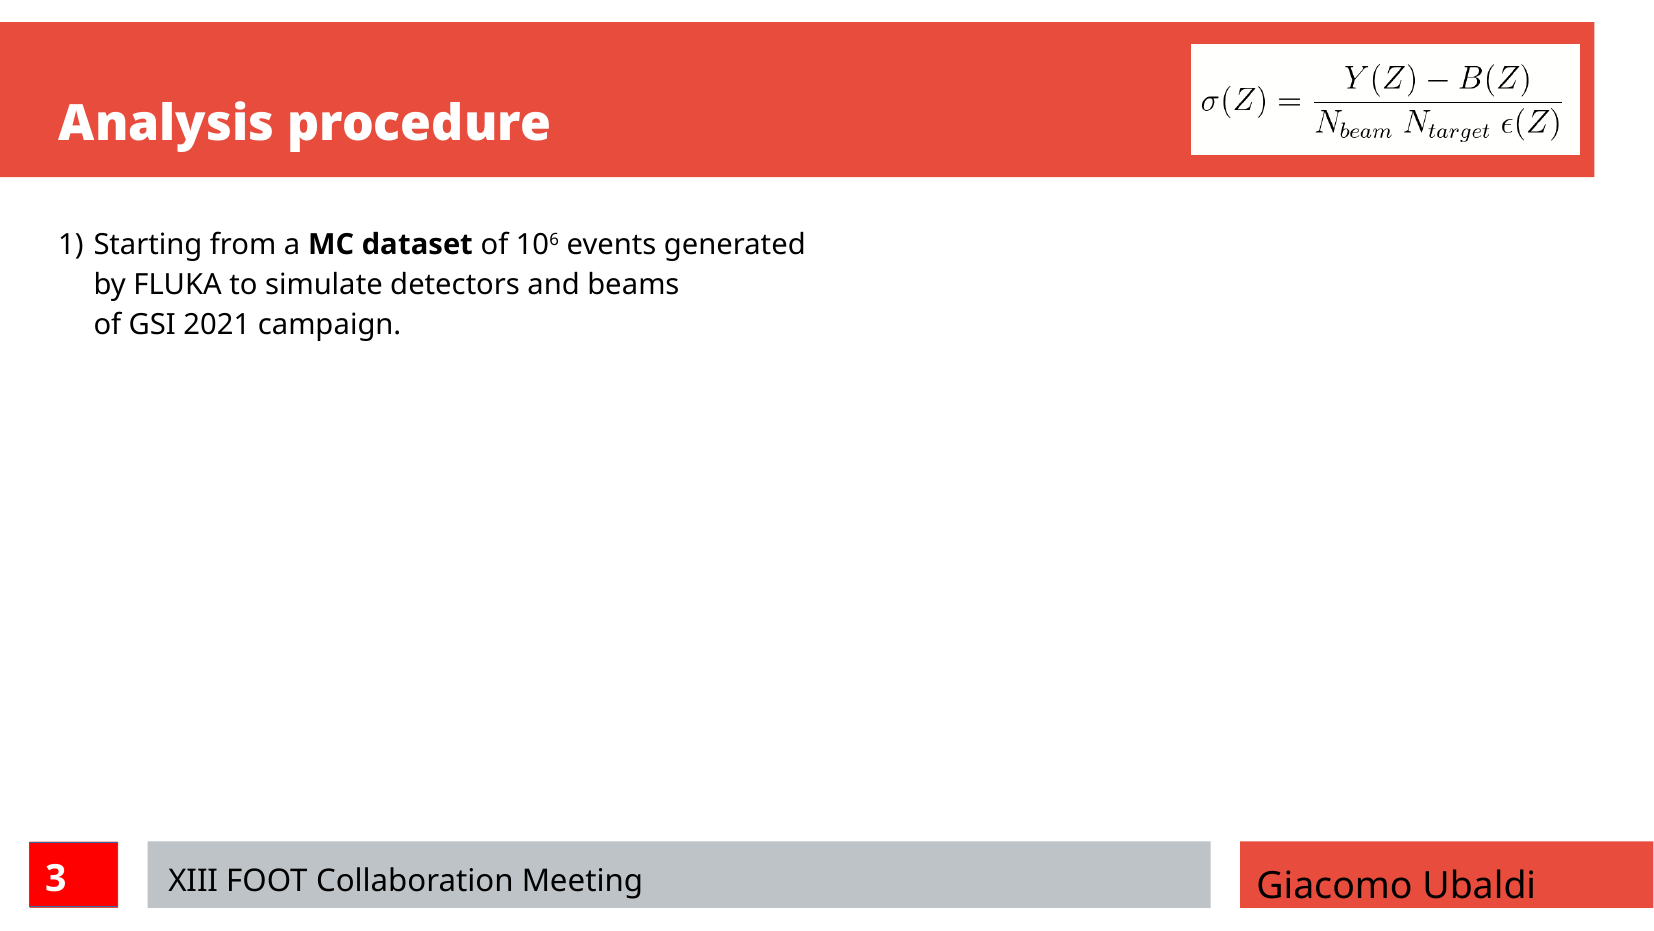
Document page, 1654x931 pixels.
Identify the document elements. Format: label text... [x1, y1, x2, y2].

text_box XIII FOOT Collaboration Meeting [153, 850, 956, 914]
text_box [29, 842, 118, 907]
text_box Giacomo Ubaldi [1241, 850, 1568, 910]
text_box [1191, 44, 1580, 155]
picture [1201, 64, 1562, 142]
text_box 3 [30, 844, 86, 903]
text_box Starting from a MC dataset of 106 events generated by FLUKA to simulate detectors and beams of GSI 2021 campaign. [43, 215, 938, 411]
title Analysis procedure [59, 44, 1595, 156]
